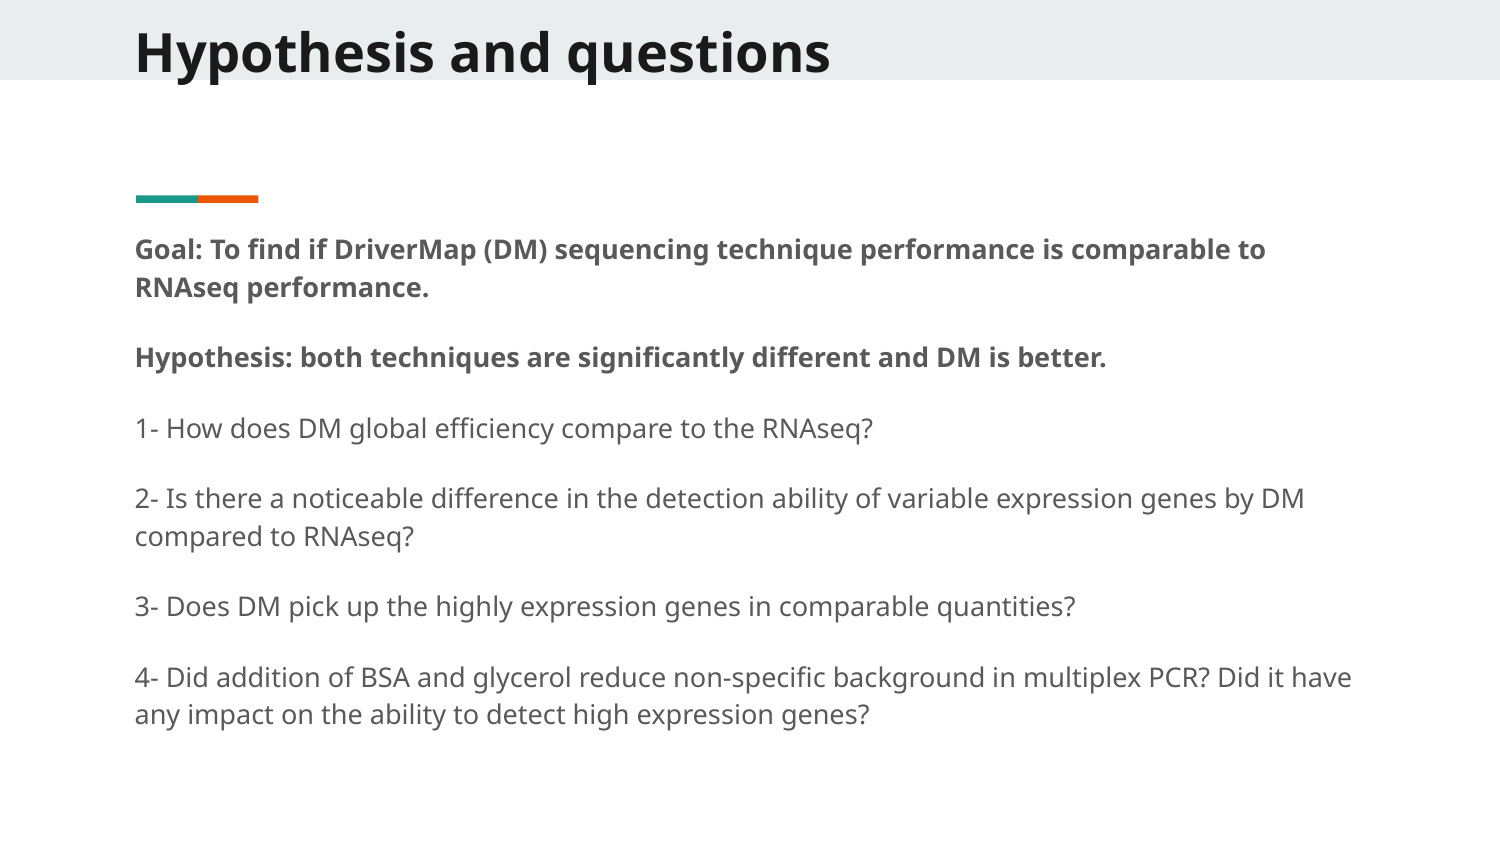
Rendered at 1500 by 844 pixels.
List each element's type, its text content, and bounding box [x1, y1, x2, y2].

list Goal: To find if DriverMap (DM) sequencing technique performance is comparable to RNAseq performance. Hypothesis: both techniques are significantly different and DM is better. 1- How does DM global efficiency compare to the RNAseq? 2- Is there a noticeable difference in the detection ability of variable expression genes by DM compared to RNAseq? 3- Does DM pick up the highly expression genes in comparable quantities? 4- Did addition of BSA and glycerol reduce non-specific background in multiplex PCR? Did it have any impact on the ability to detect high expression genes? [119, 212, 1381, 772]
title Hypothesis and questions [119, 3, 1381, 92]
